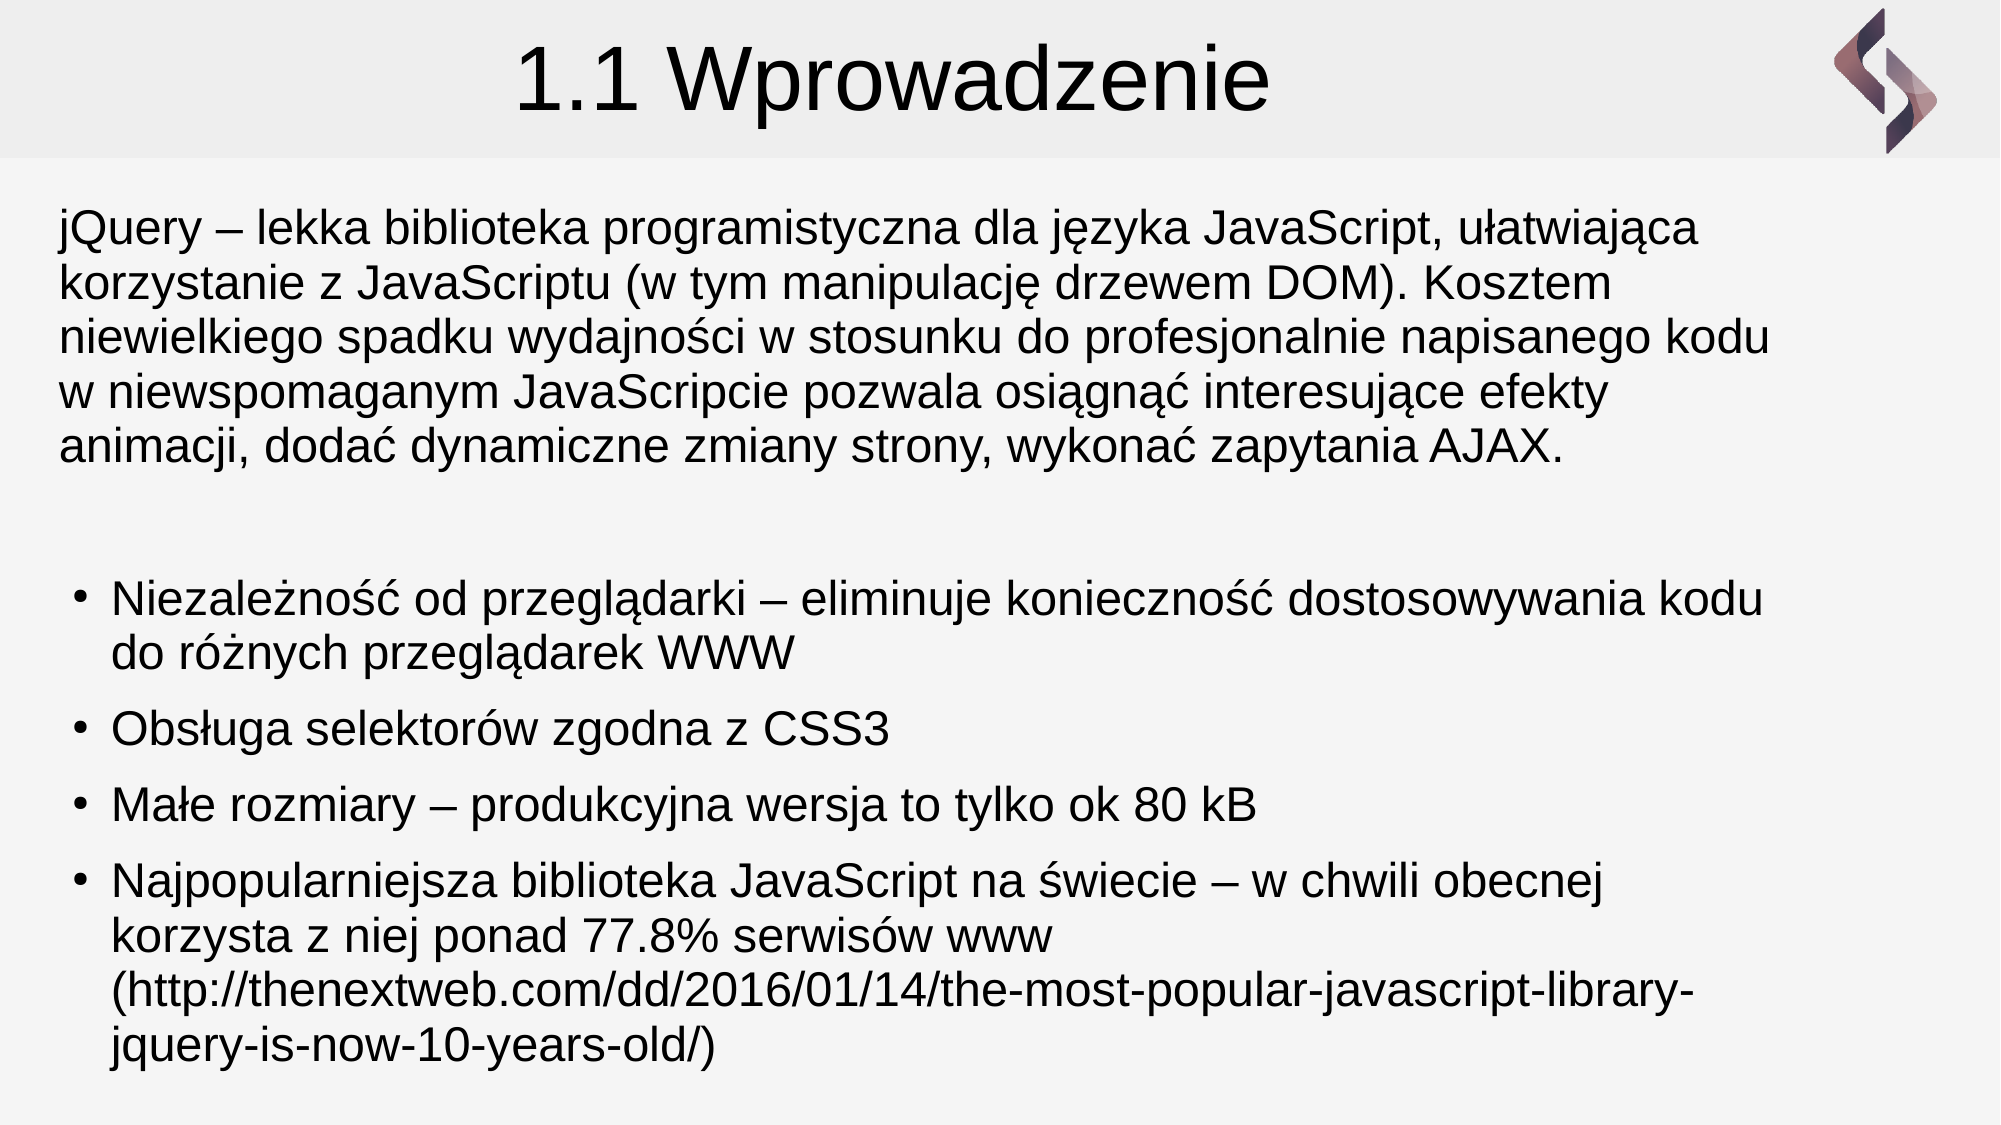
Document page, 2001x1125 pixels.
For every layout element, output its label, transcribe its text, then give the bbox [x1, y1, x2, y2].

list jQuery – lekka biblioteka programistyczna dla języka JavaScript, ułatwiająca korzystanie z JavaScriptu (w tym manipulację drzewem DOM). Kosztem niewielkiego spadku wydajności w stosunku do profesjonalnie napisanego kodu w niewspomaganym JavaScripcie pozwala osiągnąć interesujące efekty animacji, dodać dynamiczne zmiany strony, wykonać zapytania AJAX. Niezależność od przeglądarki – eliminuje konieczność dostosowywania kodu do różnych przeglądarek WWW Obsługa selektorów zgodna z CSS3 Małe rozmiary – produkcyjna wersja to tylko ok 80 kB Najpopularniejsza biblioteka JavaScript na świecie – w chwili obecnej korzysta z niej ponad 77.8% serwisów www (http://thenextweb.com/dd/2016/01/14/the-most-popular-javascript-library-jquery-is-now-10-years-old/) [59, 200, 1784, 1075]
title 1.1 Wprowadzenie [0, 0, 1788, 158]
picture [1787, 0, 2001, 166]
